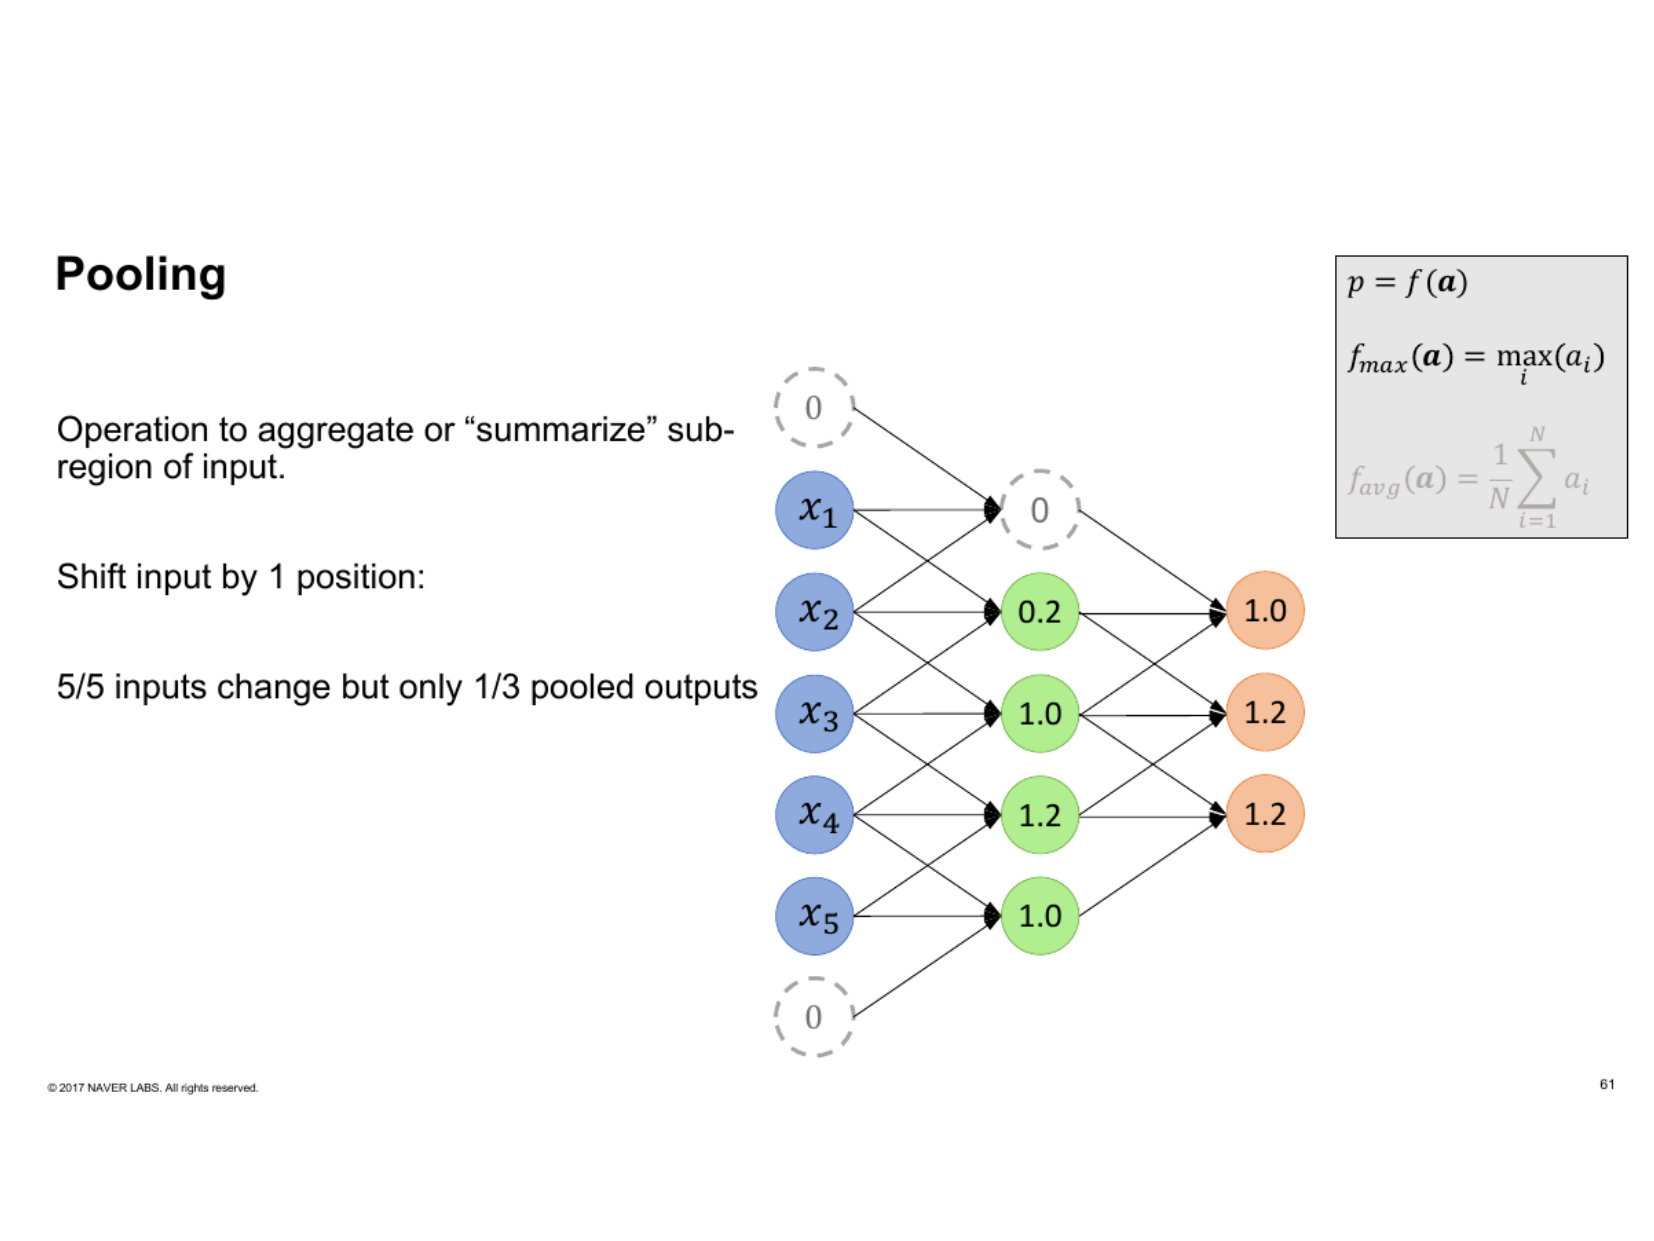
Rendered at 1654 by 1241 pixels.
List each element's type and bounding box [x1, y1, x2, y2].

picture [2, 206, 1654, 1136]
